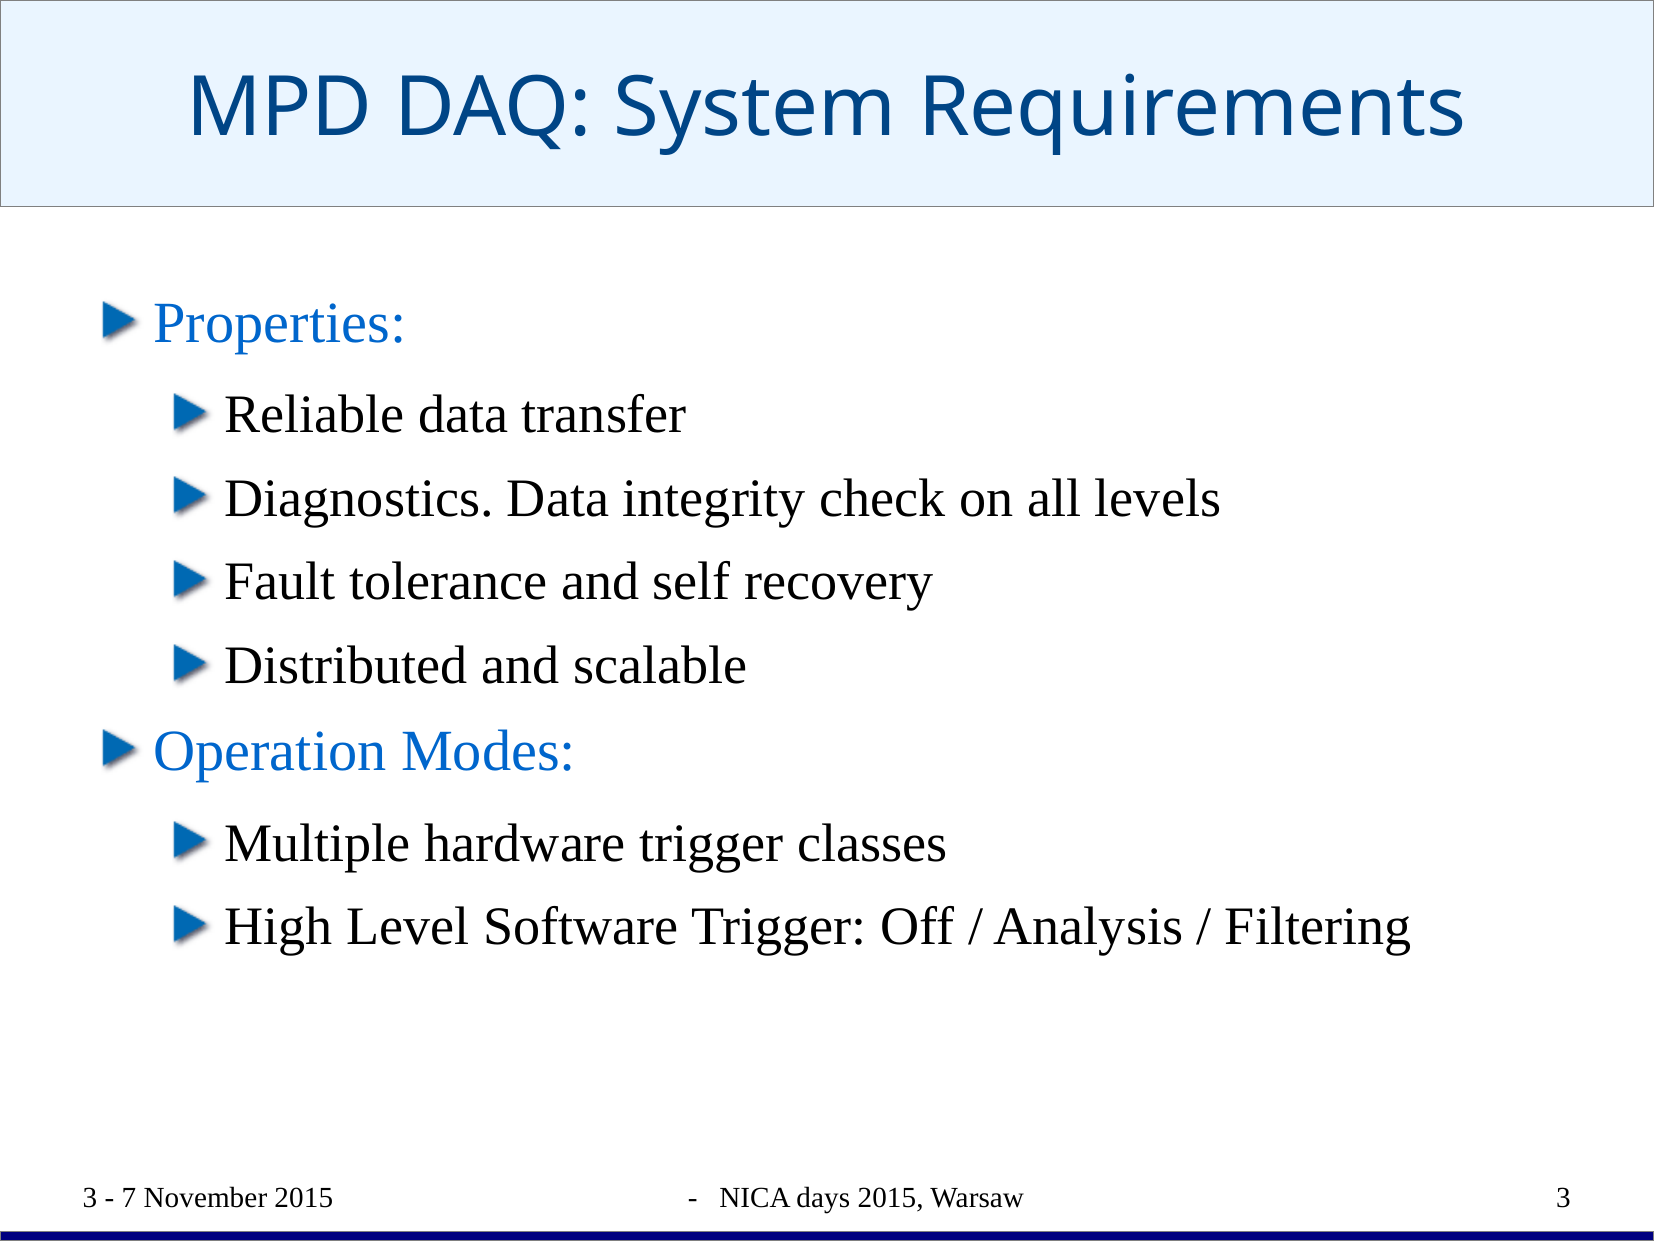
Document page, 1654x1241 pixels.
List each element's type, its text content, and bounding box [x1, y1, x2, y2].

title MPD DAQ: System Requirements [82, 29, 1571, 178]
list Properties: Reliable data transfer Diagnostics. Data integrity check on all levels Fault tolerance and self recovery Distributed and scalable Operation Modes: Multiple hardware trigger classes High Level Software Trigger: Off / Analysis / Filtering [82, 290, 1571, 1109]
